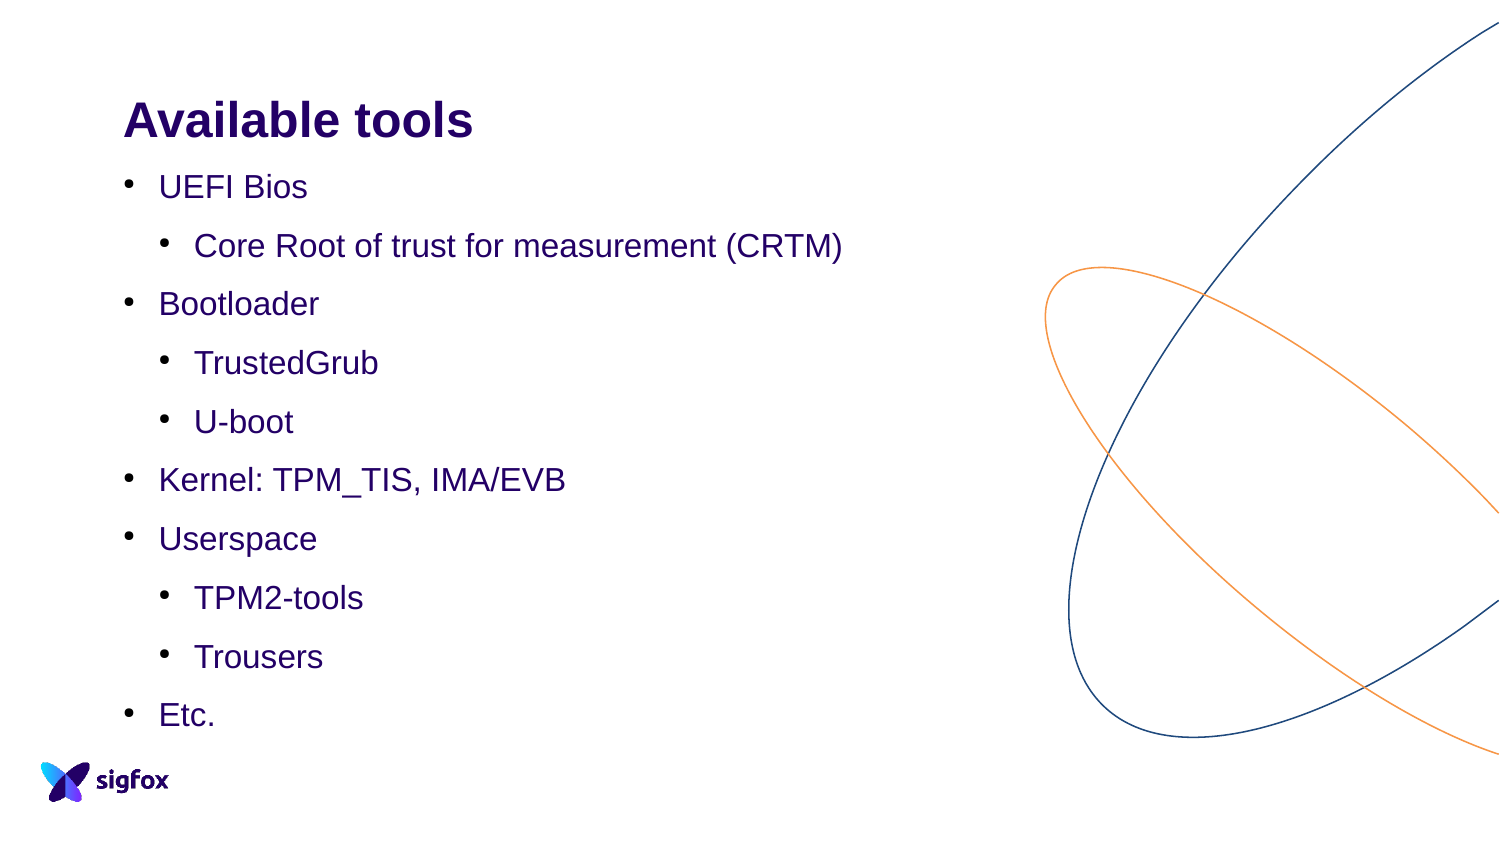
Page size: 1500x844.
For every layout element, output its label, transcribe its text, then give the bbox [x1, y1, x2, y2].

text_box UEFI Bios Core Root of trust for measurement (CRTM) Bootloader TrustedGrub U-boot Kernel: TPM_TIS, IMA/EVB Userspace TPM2-tools Trousers Etc. [123, 165, 1380, 555]
text_box Available tools [122, 87, 1358, 142]
picture [36, 760, 174, 803]
